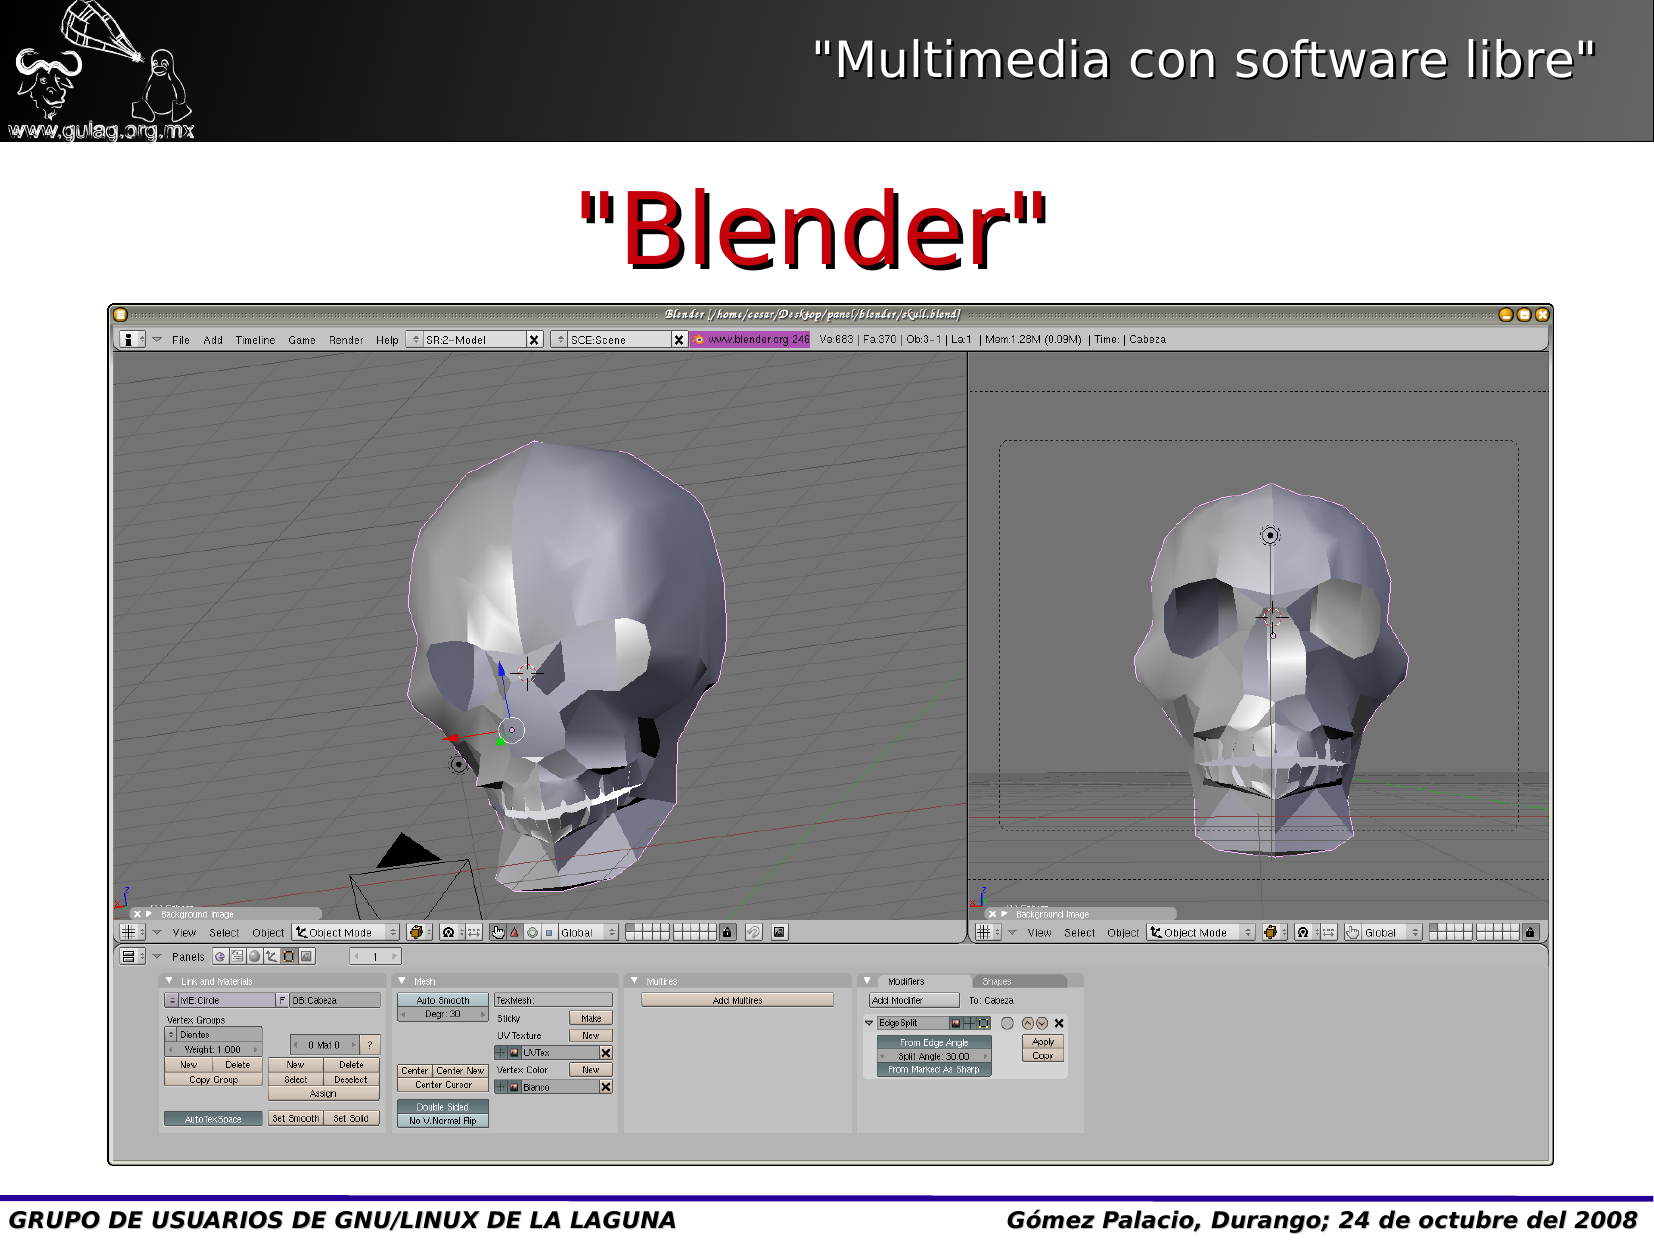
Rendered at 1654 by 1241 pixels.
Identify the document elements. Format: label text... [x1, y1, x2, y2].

text_box "Multimedia con software libre" [715, 23, 1614, 112]
text_box [197, 0, 1654, 142]
text_box [0, 0, 5, 142]
text_box GRUPO DE USUARIOS DE GNU/LINUX DE LA LAGUNA [0, 1200, 693, 1241]
picture [5, 0, 197, 144]
text_box "Blender" [501, 164, 1123, 296]
text_box Gómez Palacio, Durango; 24 de octubre del 2008 [992, 1200, 1654, 1241]
picture [107, 303, 1554, 1166]
